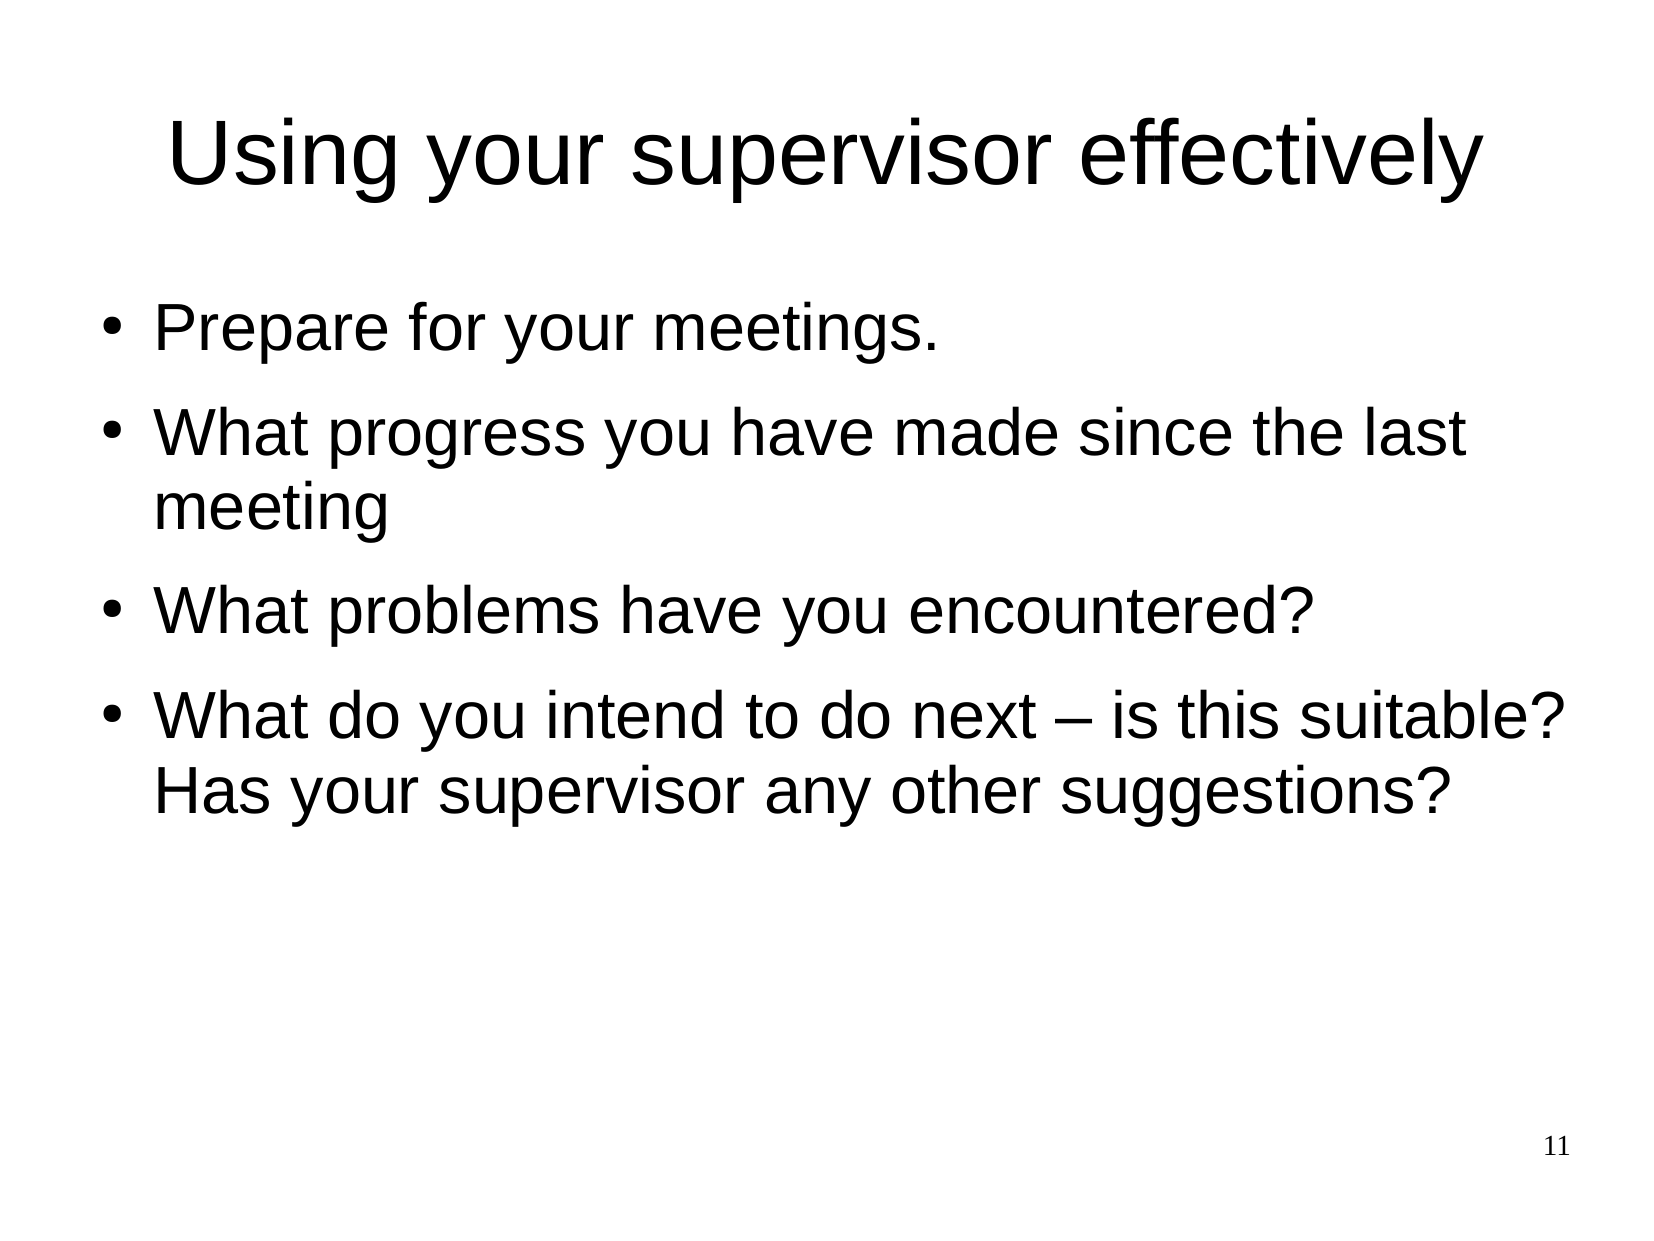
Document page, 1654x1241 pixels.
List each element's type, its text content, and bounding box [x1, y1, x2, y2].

list Prepare for your meetings. What progress you have made since the last meeting What problems have you encountered? What do you intend to do next – is this suitable? Has your supervisor any other suggestions? [82, 290, 1571, 1010]
title Using your supervisor effectively [82, 49, 1571, 257]
